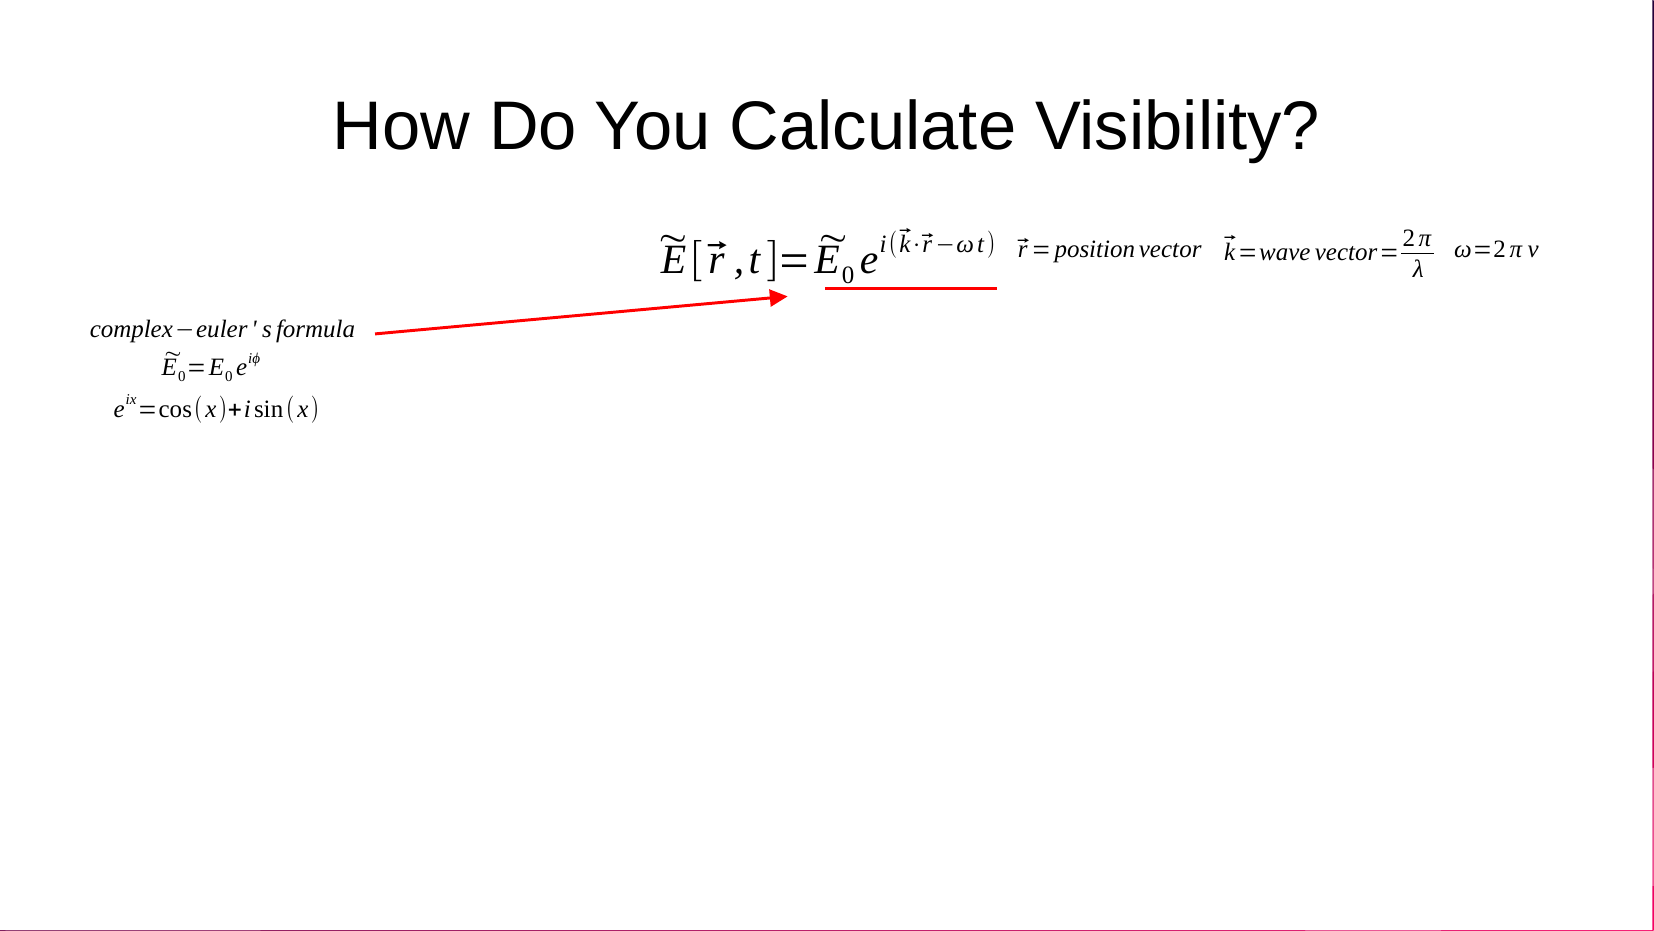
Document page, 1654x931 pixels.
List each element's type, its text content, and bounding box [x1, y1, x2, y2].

chart [1223, 223, 1436, 283]
chart [89, 314, 356, 343]
chart [656, 226, 996, 289]
title How Do You Calculate Visibility? [88, 44, 1565, 207]
chart [160, 350, 261, 385]
chart [1453, 235, 1540, 264]
chart [1016, 235, 1203, 264]
chart [113, 391, 319, 425]
